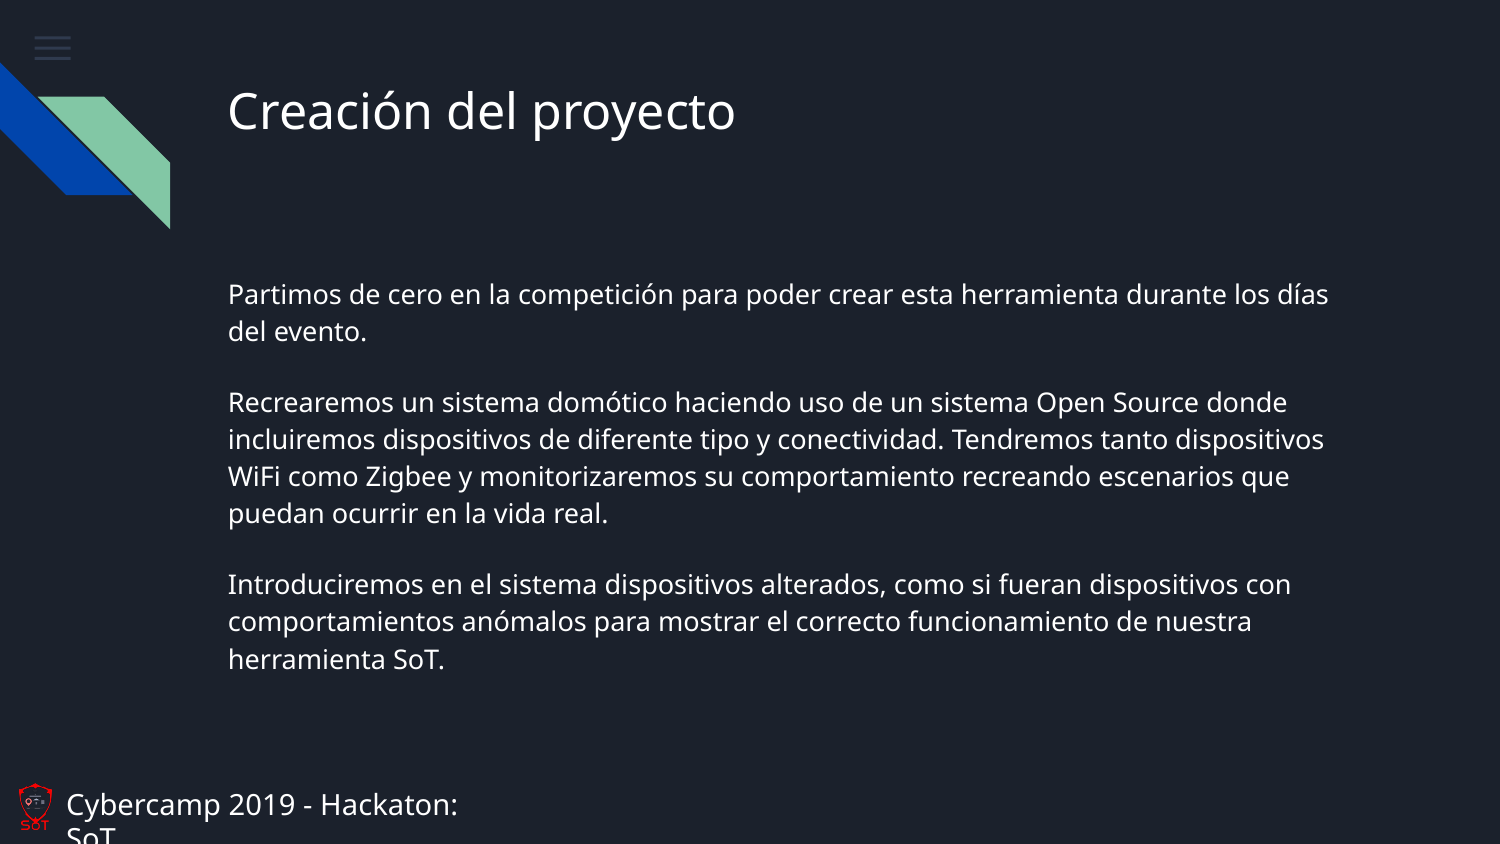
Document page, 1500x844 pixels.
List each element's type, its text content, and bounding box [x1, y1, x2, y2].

picture [19, 783, 52, 830]
list Partimos de cero en la competición para poder crear esta herramienta durante los días del evento. Recrearemos un sistema domótico haciendo uso de un sistema Open Source donde incluiremos dispositivos de diferente tipo y conectividad. Tendremos tanto dispositivos WiFi como Zigbee y monitorizaremos su comportamiento recreando escenarios que puedan ocurrir en la vida real. Introduciremos en el sistema dispositivos alterados, como si fueran dispositivos con comportamientos anómalos para mostrar el correcto funcionamiento de nuestra herramienta SoT. [212, 257, 1368, 735]
title Creación del proyecto [212, 64, 1368, 215]
